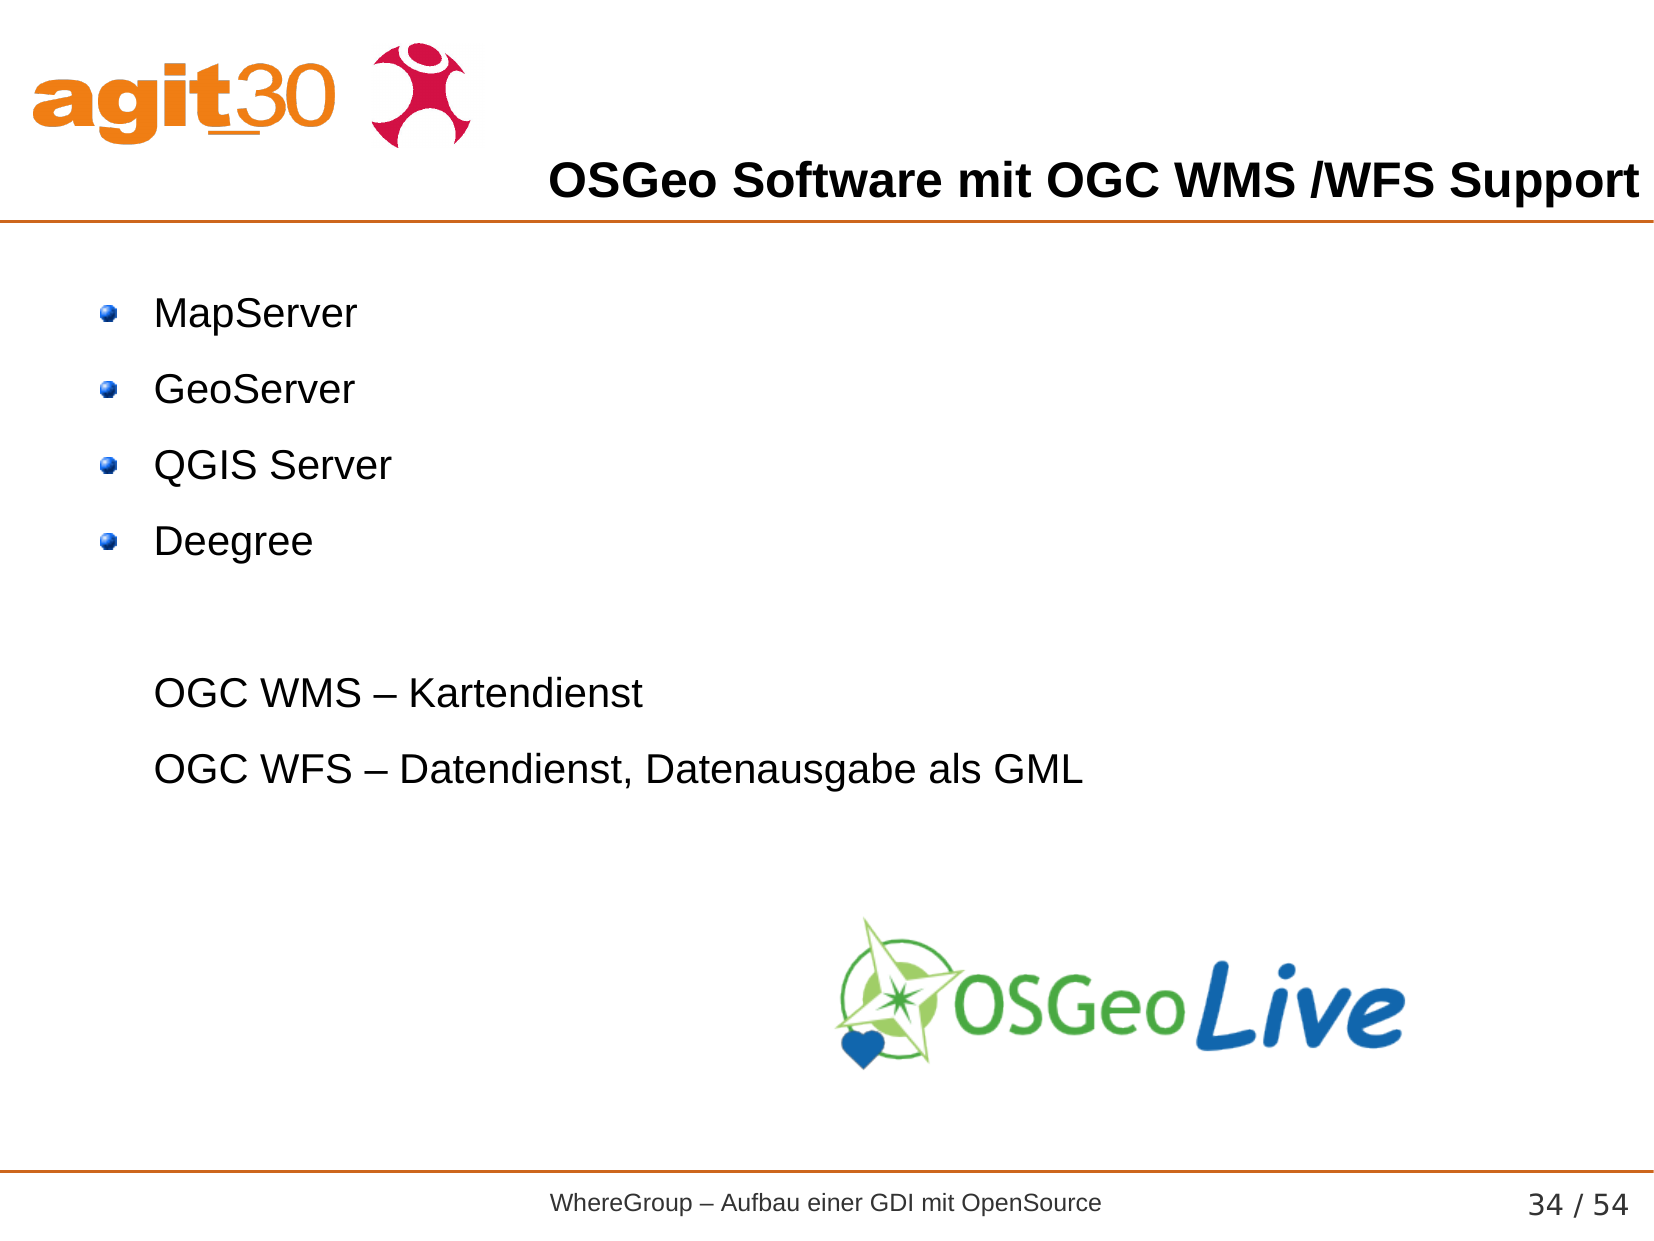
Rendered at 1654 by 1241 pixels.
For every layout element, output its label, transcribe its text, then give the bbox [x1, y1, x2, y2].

title OSGeo Software mit OGC WMS /WFS Support [253, 135, 1642, 225]
picture [29, 58, 340, 148]
picture [627, 915, 1565, 1072]
list MapServer GeoServer QGIS Server Deegree OGC WMS – Kartendienst OGC WFS – Datendienst, Datenausgabe als GML [82, 290, 1571, 1109]
